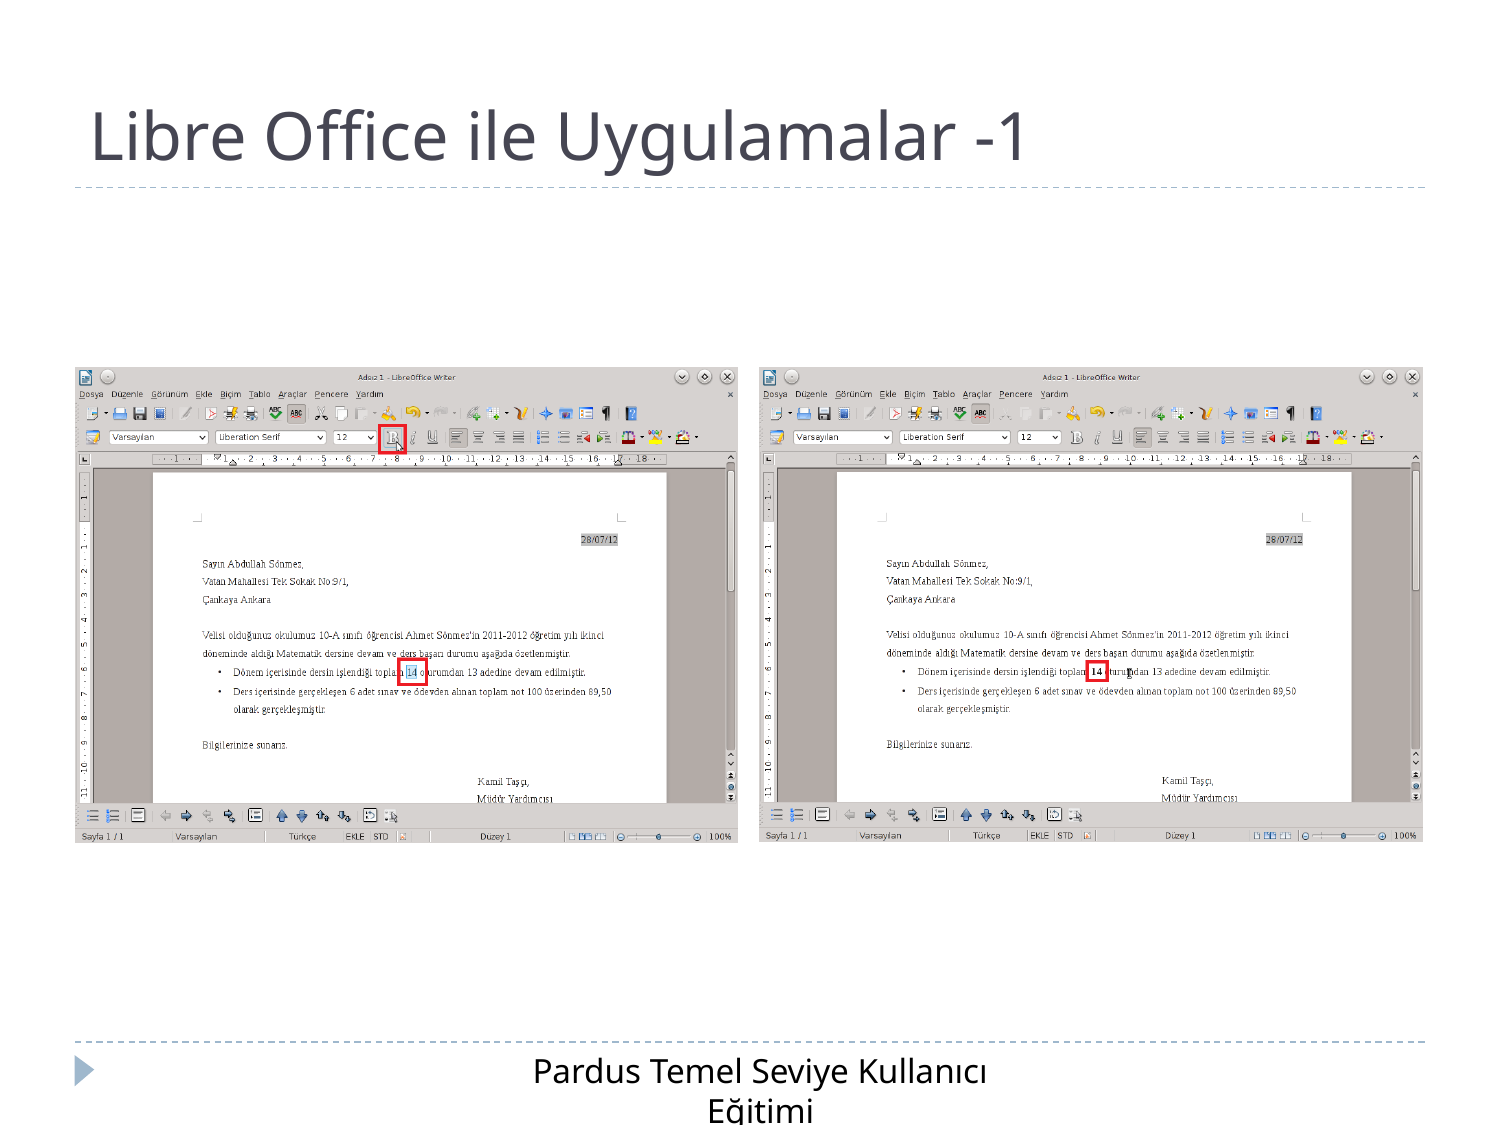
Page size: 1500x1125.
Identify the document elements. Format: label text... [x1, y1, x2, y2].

picture [75, 367, 738, 843]
title Libre Office ile Uygulamalar -1 [75, 37, 1425, 188]
picture [759, 367, 1423, 842]
